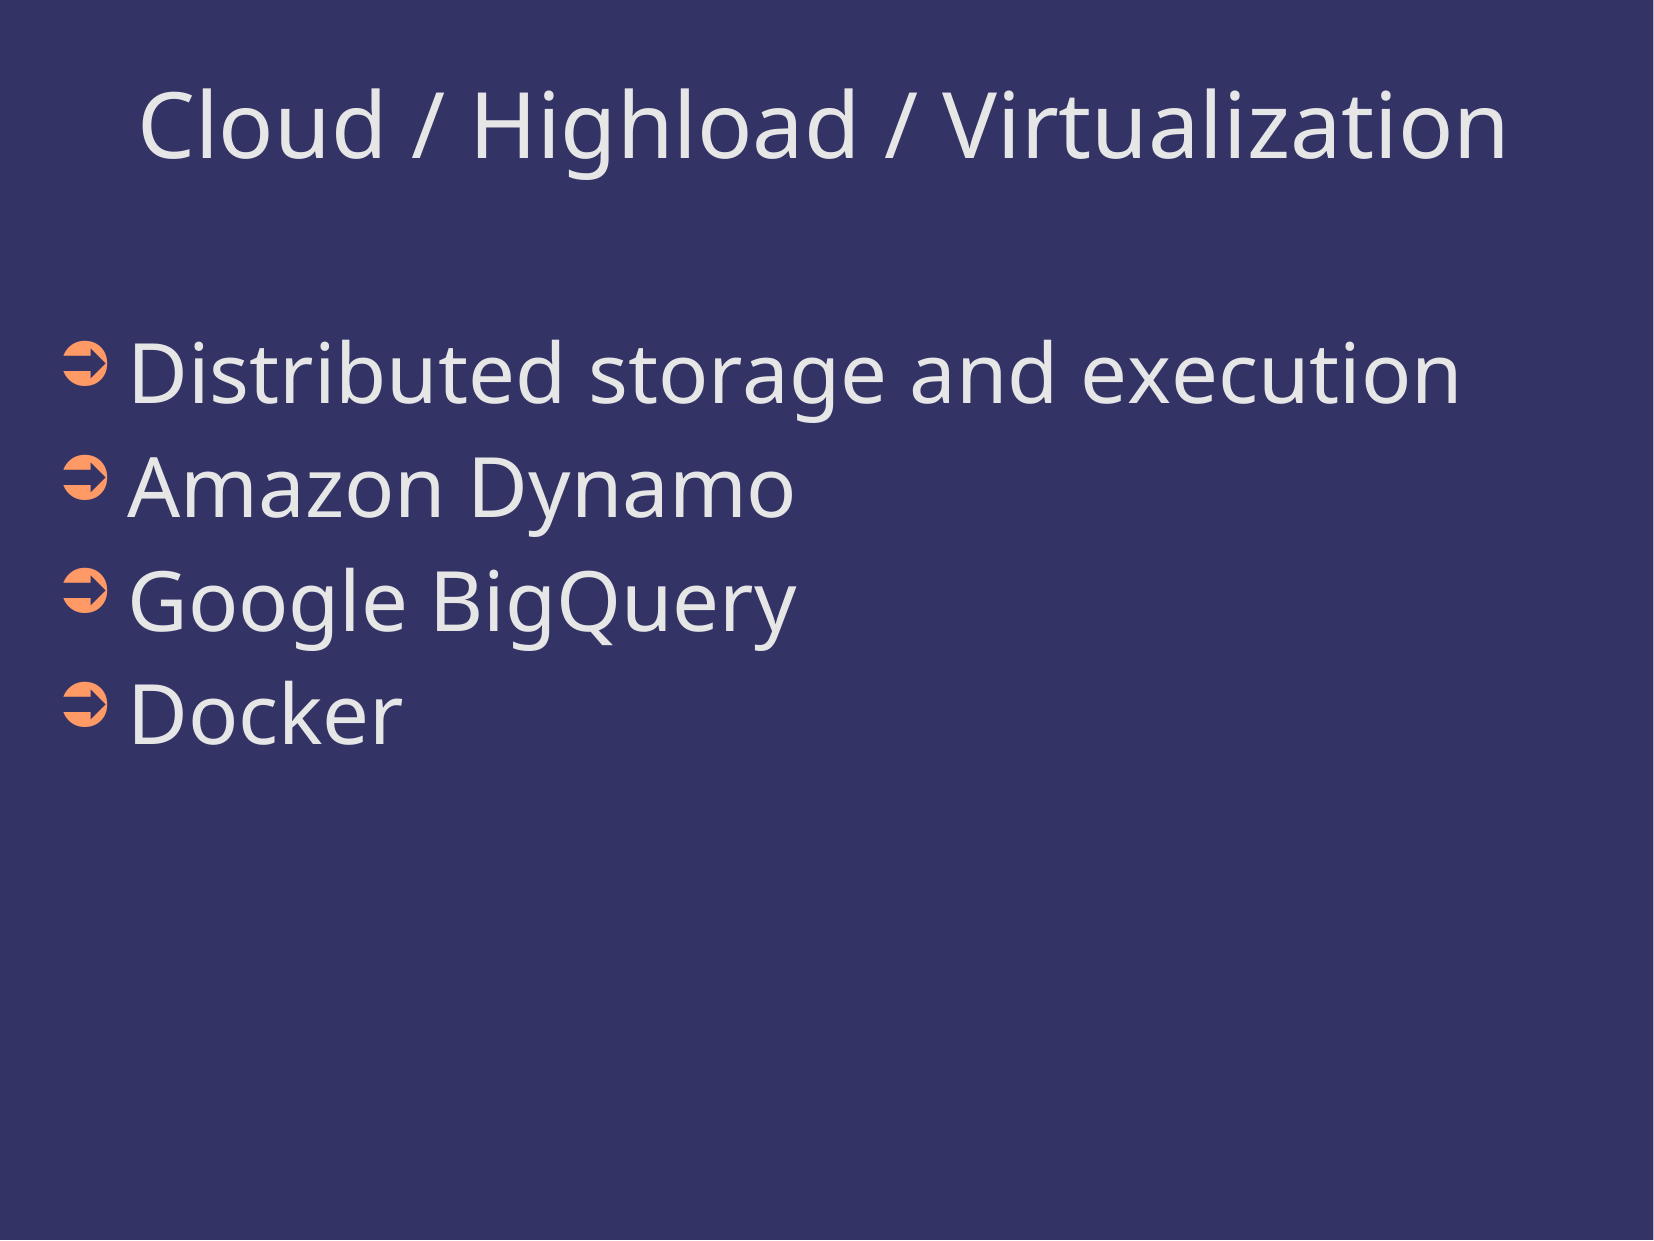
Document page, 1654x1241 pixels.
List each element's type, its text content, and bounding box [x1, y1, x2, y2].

title Cloud / Highload / Virtualization [45, 19, 1606, 227]
list Distributed storage and execution Amazon Dynamo Google BigQuery Docker [45, 315, 1606, 1035]
